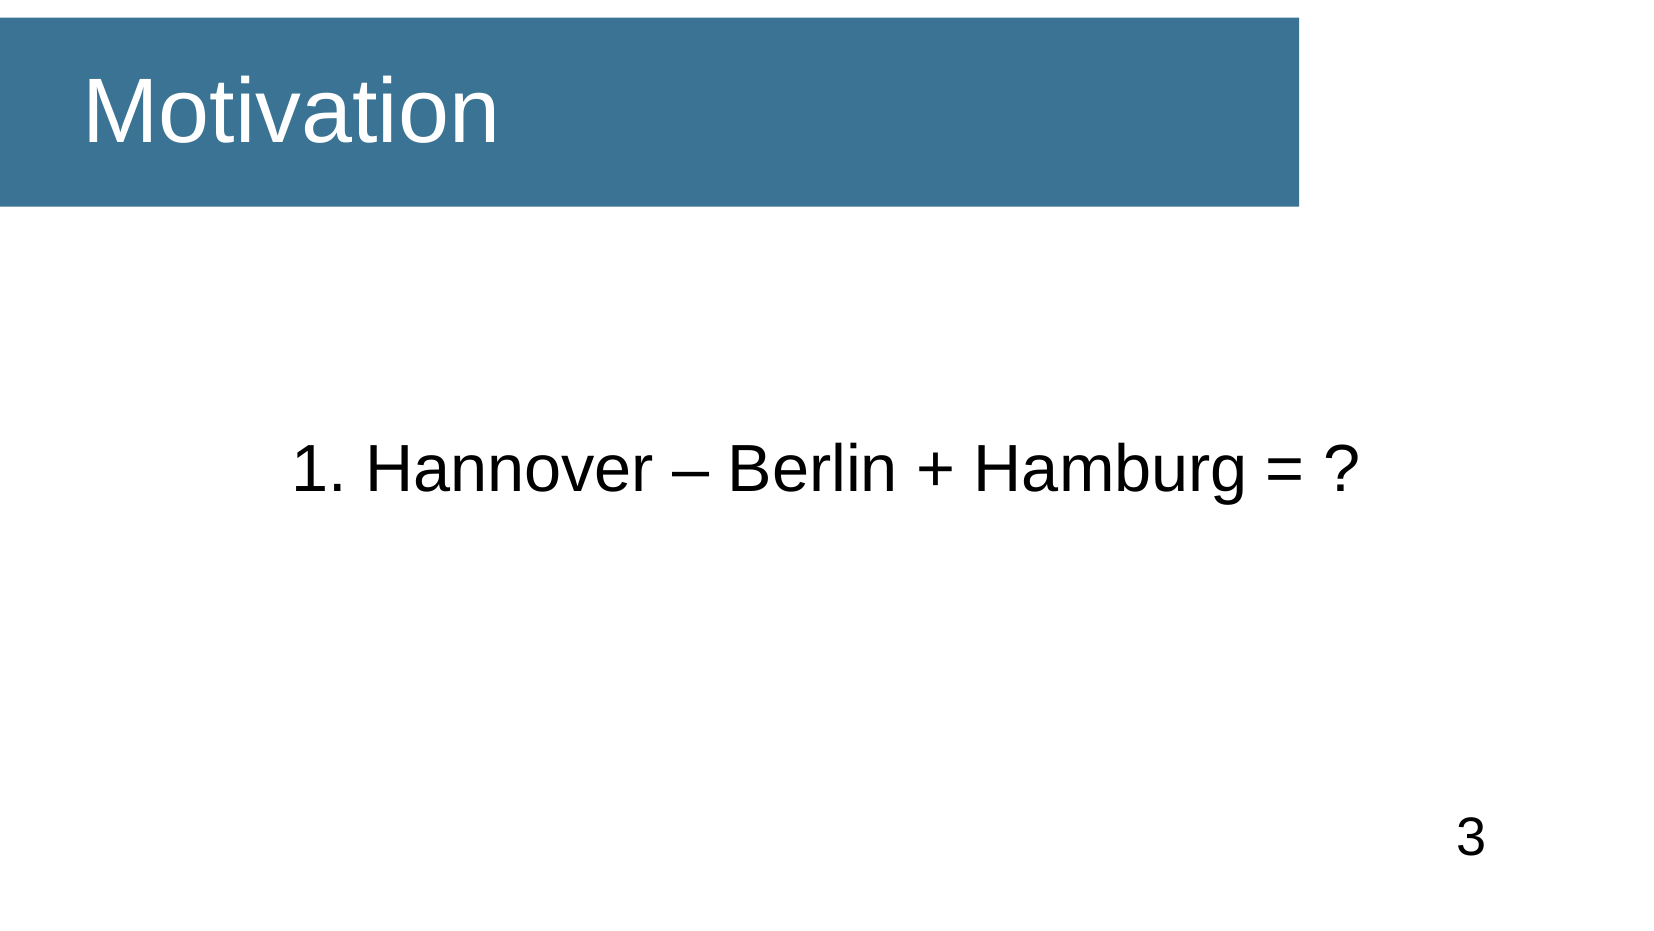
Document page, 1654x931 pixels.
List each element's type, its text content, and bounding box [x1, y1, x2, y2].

title Motivation [82, 35, 1234, 189]
list 1. Hannover – Berlin + Hamburg = ? [82, 224, 1571, 764]
